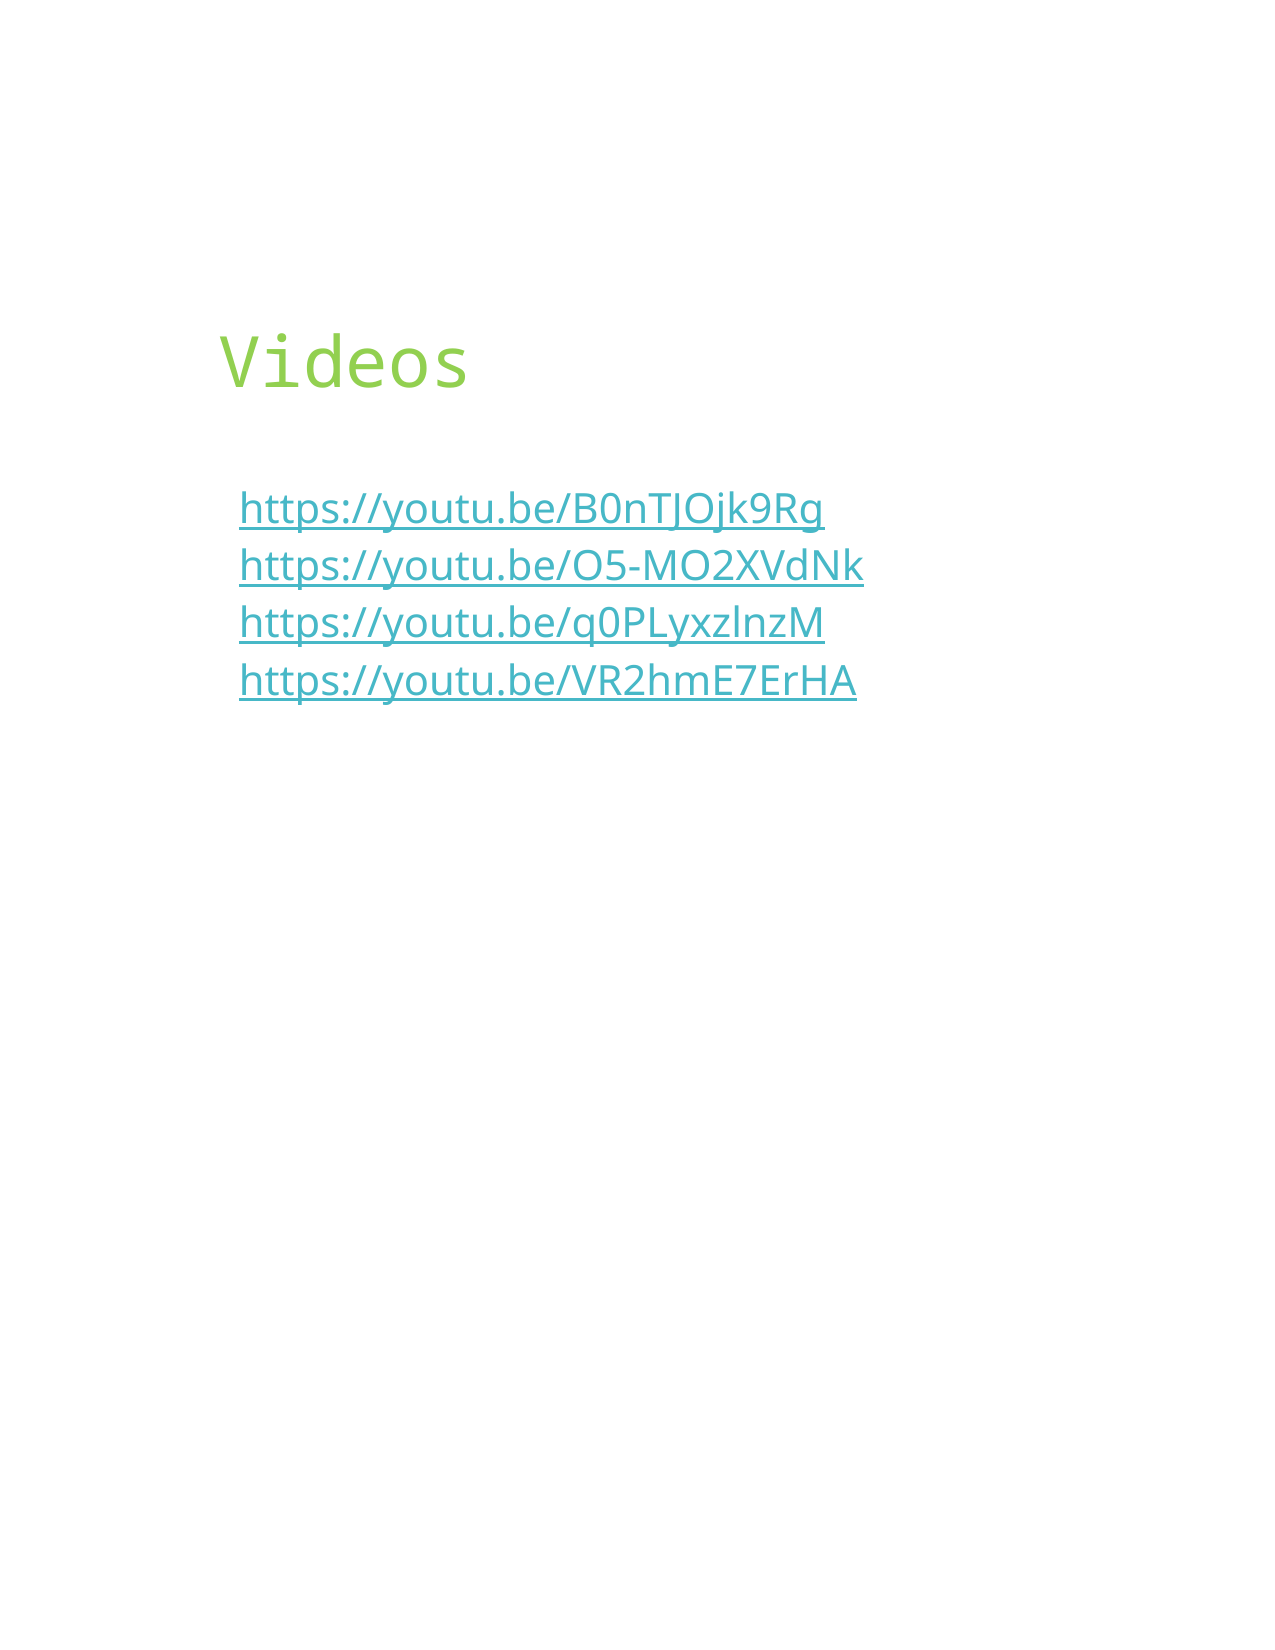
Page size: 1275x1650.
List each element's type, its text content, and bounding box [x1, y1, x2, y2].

list https://youtu.be/B0nTJOjk9Rg https://youtu.be/O5-MO2XVdNk https://youtu.be/q0PLyxzlnzM https://youtu.be/VR2hmE7ErHA [203, 467, 1072, 1421]
title Videos [203, 160, 1072, 417]
